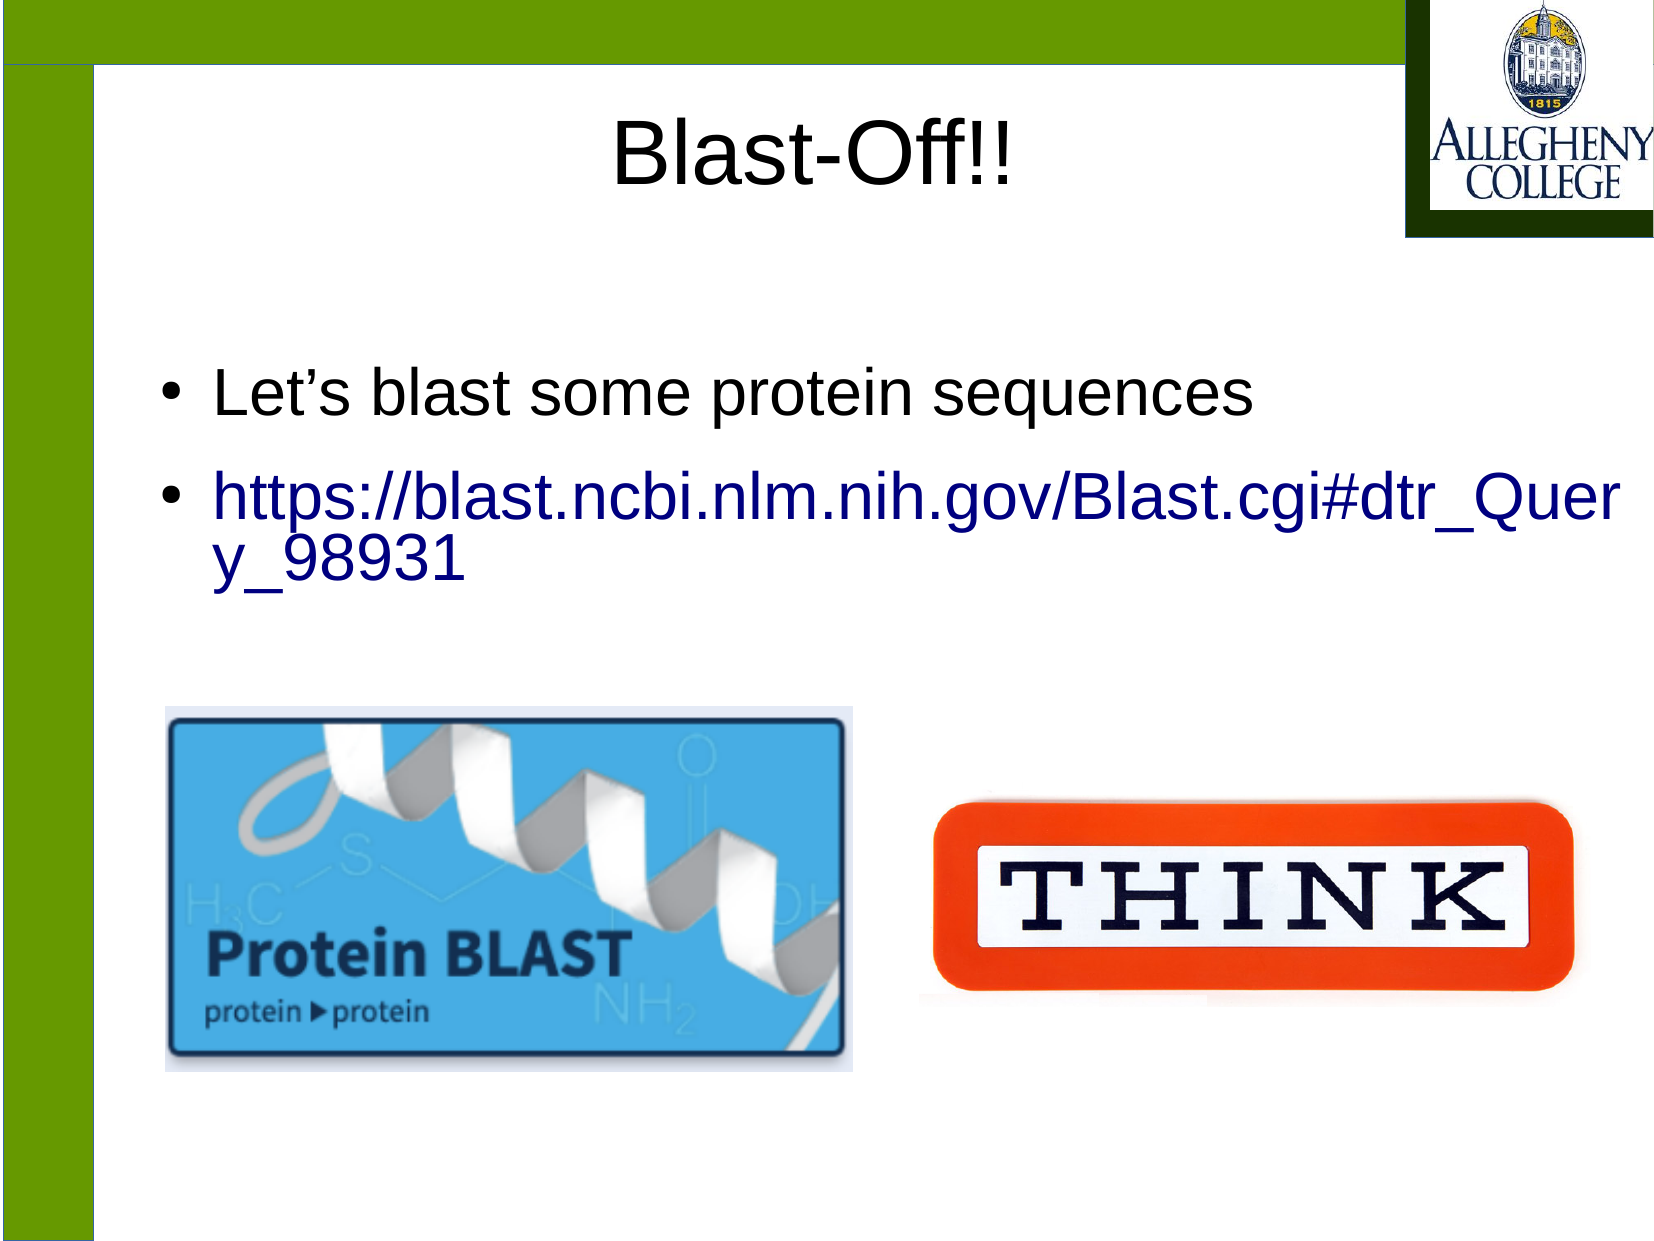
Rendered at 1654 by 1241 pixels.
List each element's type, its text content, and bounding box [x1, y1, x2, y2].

title Blast-Off!! [112, 65, 1515, 257]
picture [919, 781, 1591, 1007]
list Let’s blast some protein sequences https://blast.ncbi.nlm.nih.gov/Blast.cgi#dtr_Query_98931 [141, 355, 1630, 1075]
text_box [3, 0, 1654, 1241]
picture [1430, 0, 1654, 210]
picture [165, 706, 853, 1072]
